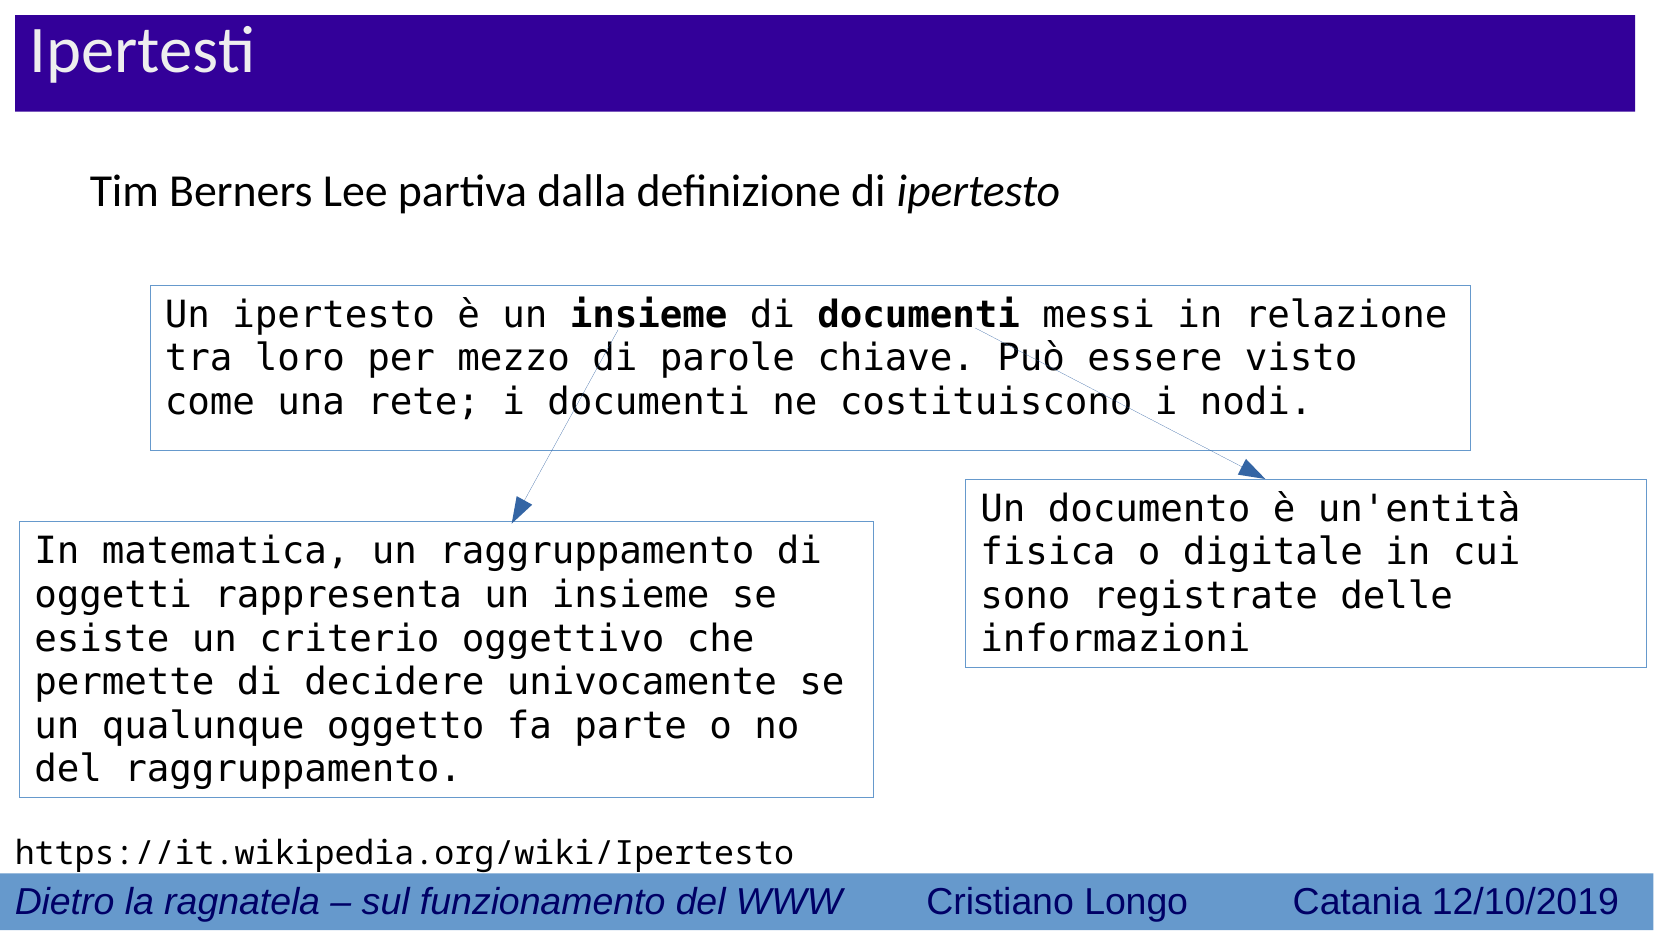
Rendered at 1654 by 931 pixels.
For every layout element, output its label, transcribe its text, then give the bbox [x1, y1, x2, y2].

text_box Un documento è un'entità fisica o digitale in cui sono registrate delle informazioni [965, 479, 1647, 668]
text_box Ipertesti [15, 15, 1636, 112]
text_box Tim Berners Lee partiva dalla definizione di ipertesto [75, 165, 1076, 226]
text_box In matematica, un raggruppamento di oggetti rappresenta un insieme se esiste un criterio oggettivo che permette di decidere univocamente se un qualunque oggetto fa parte o no del raggruppamento. [19, 521, 874, 798]
text_box Un ipertesto è un insieme di documenti messi in relazione tra loro per mezzo di parole chiave. Può essere visto come una rete; i documenti ne costituiscono i nodi. [150, 285, 1471, 451]
text_box Dietro la ragnatela – sul funzionamento del WWW Cristiano Longo Catania 12/10/2019 [0, 873, 1654, 931]
text_box https://it.wikipedia.org/wiki/Ipertesto [0, 821, 976, 886]
